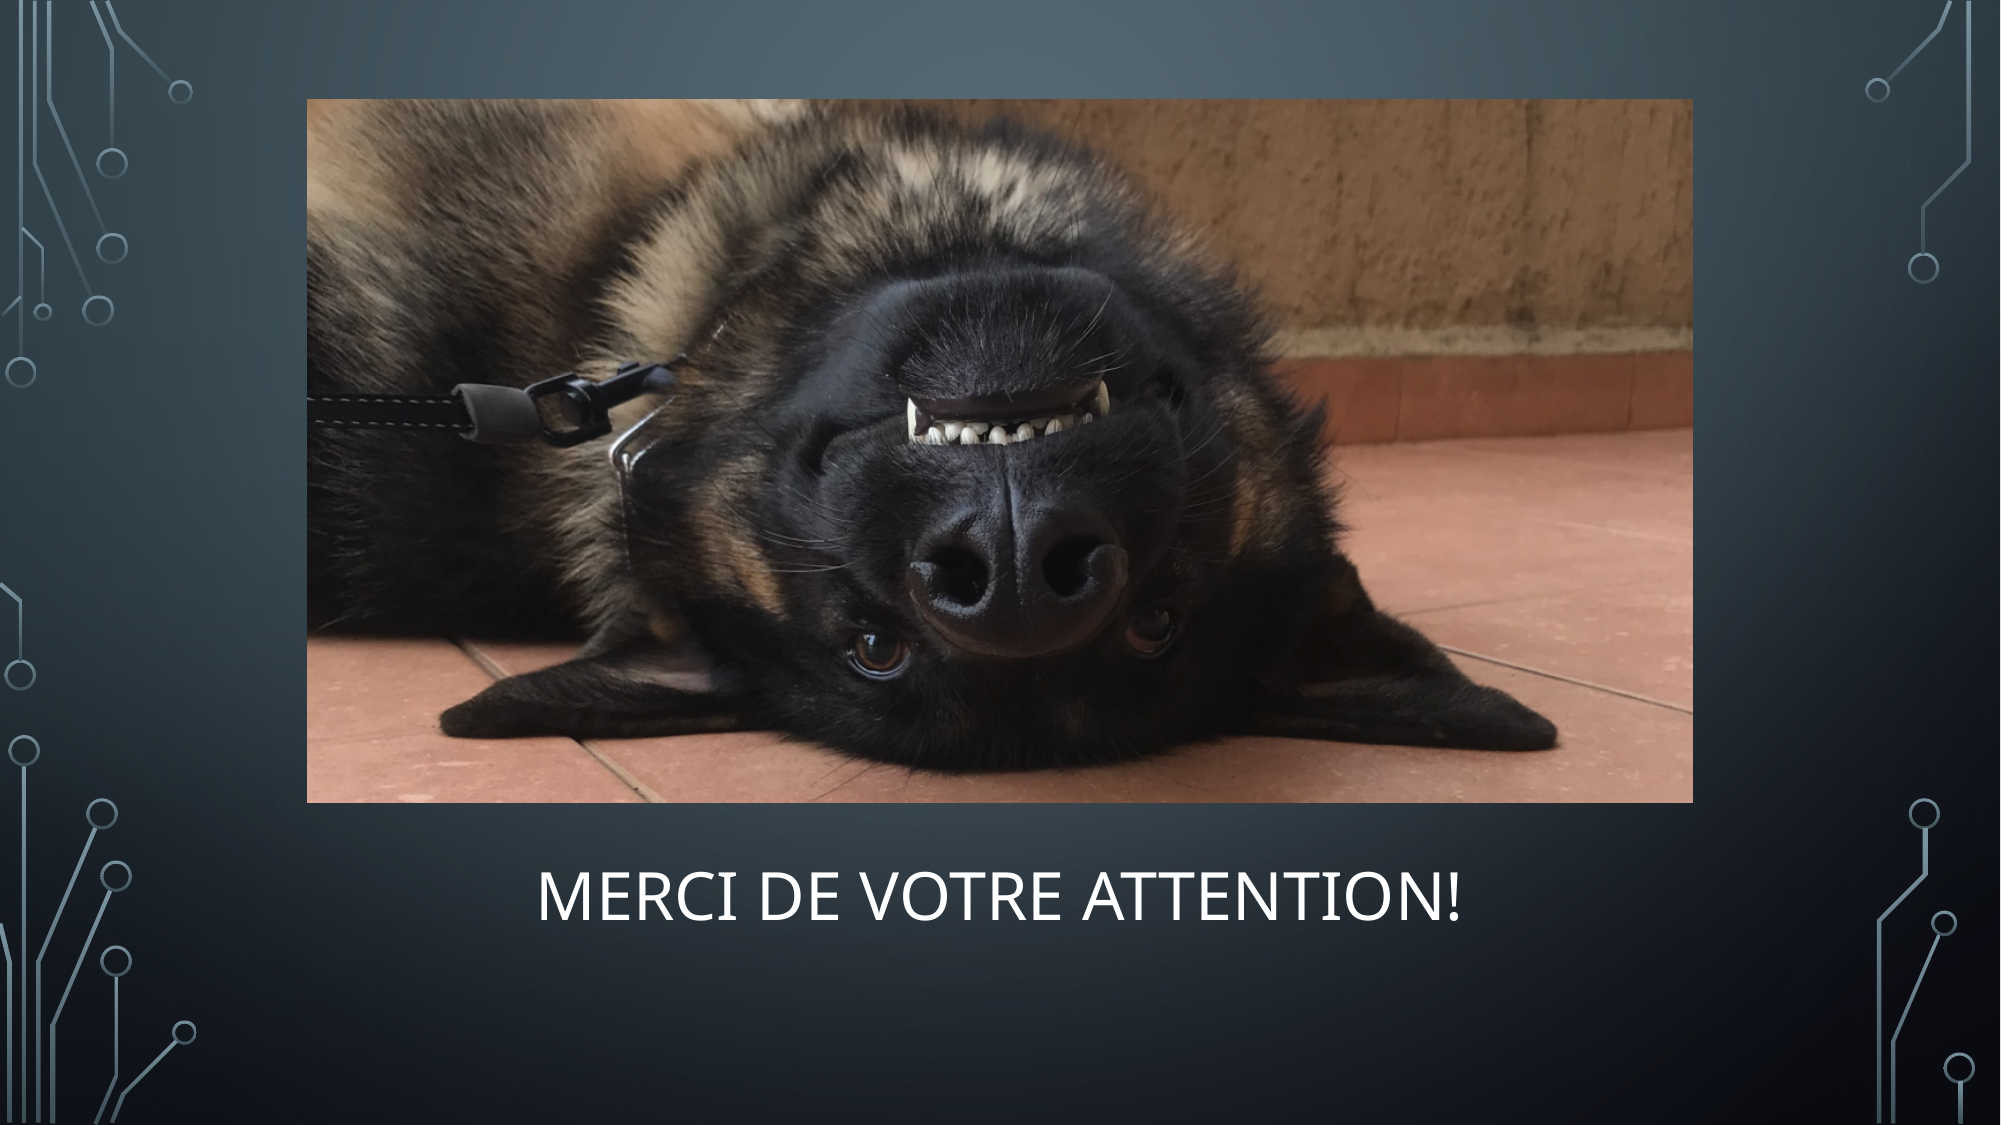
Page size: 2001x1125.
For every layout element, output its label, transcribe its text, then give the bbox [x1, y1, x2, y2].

picture [307, 99, 1693, 803]
title Merci de votre attention! [186, 831, 1813, 966]
